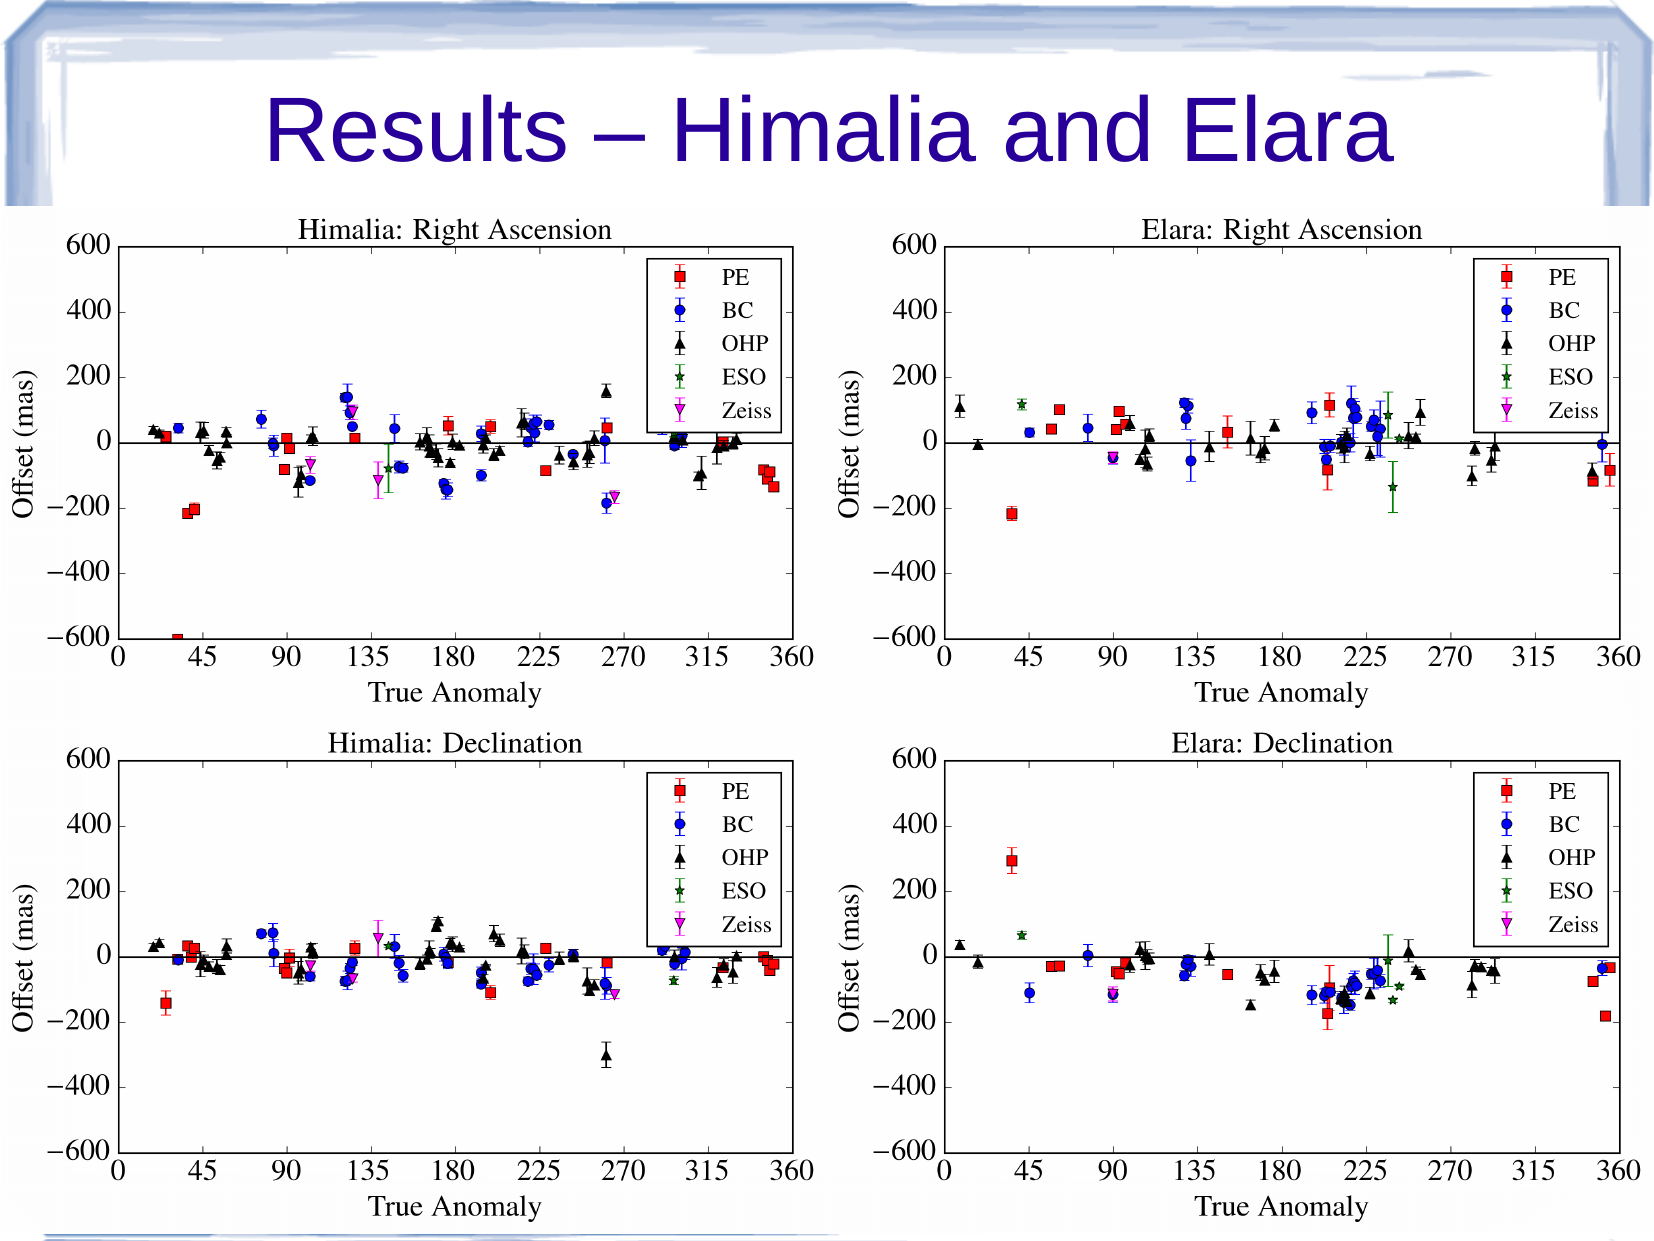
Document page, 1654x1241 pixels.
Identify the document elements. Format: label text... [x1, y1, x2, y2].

title Results – Himalia and Elara [88, 25, 1571, 206]
picture [0, 0, 1654, 1241]
